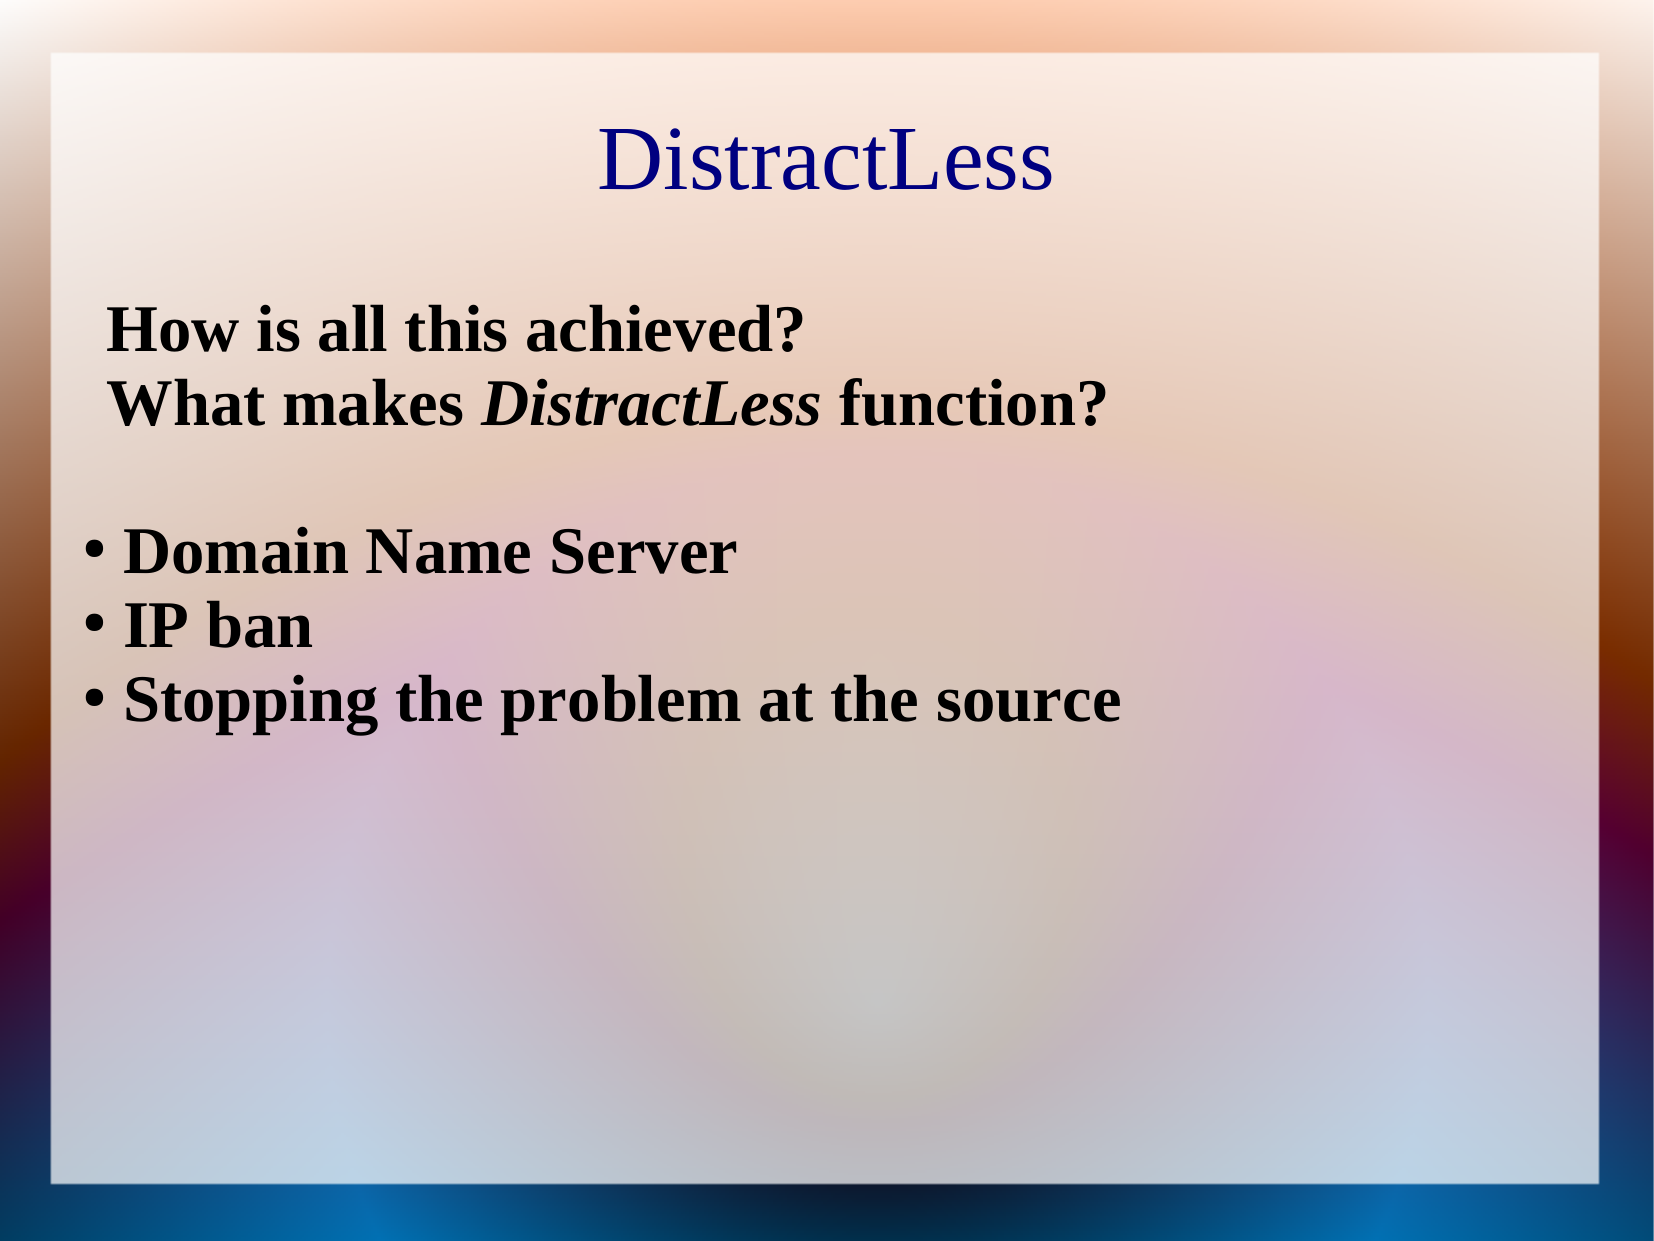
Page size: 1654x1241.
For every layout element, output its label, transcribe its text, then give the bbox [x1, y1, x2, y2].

title DistractLess [82, 55, 1571, 263]
picture [0, 0, 1654, 1241]
subtitle How is all this achieved? What makes DistractLess function? Domain Name Server IP ban Stopping the problem at the source [82, 290, 1571, 1034]
